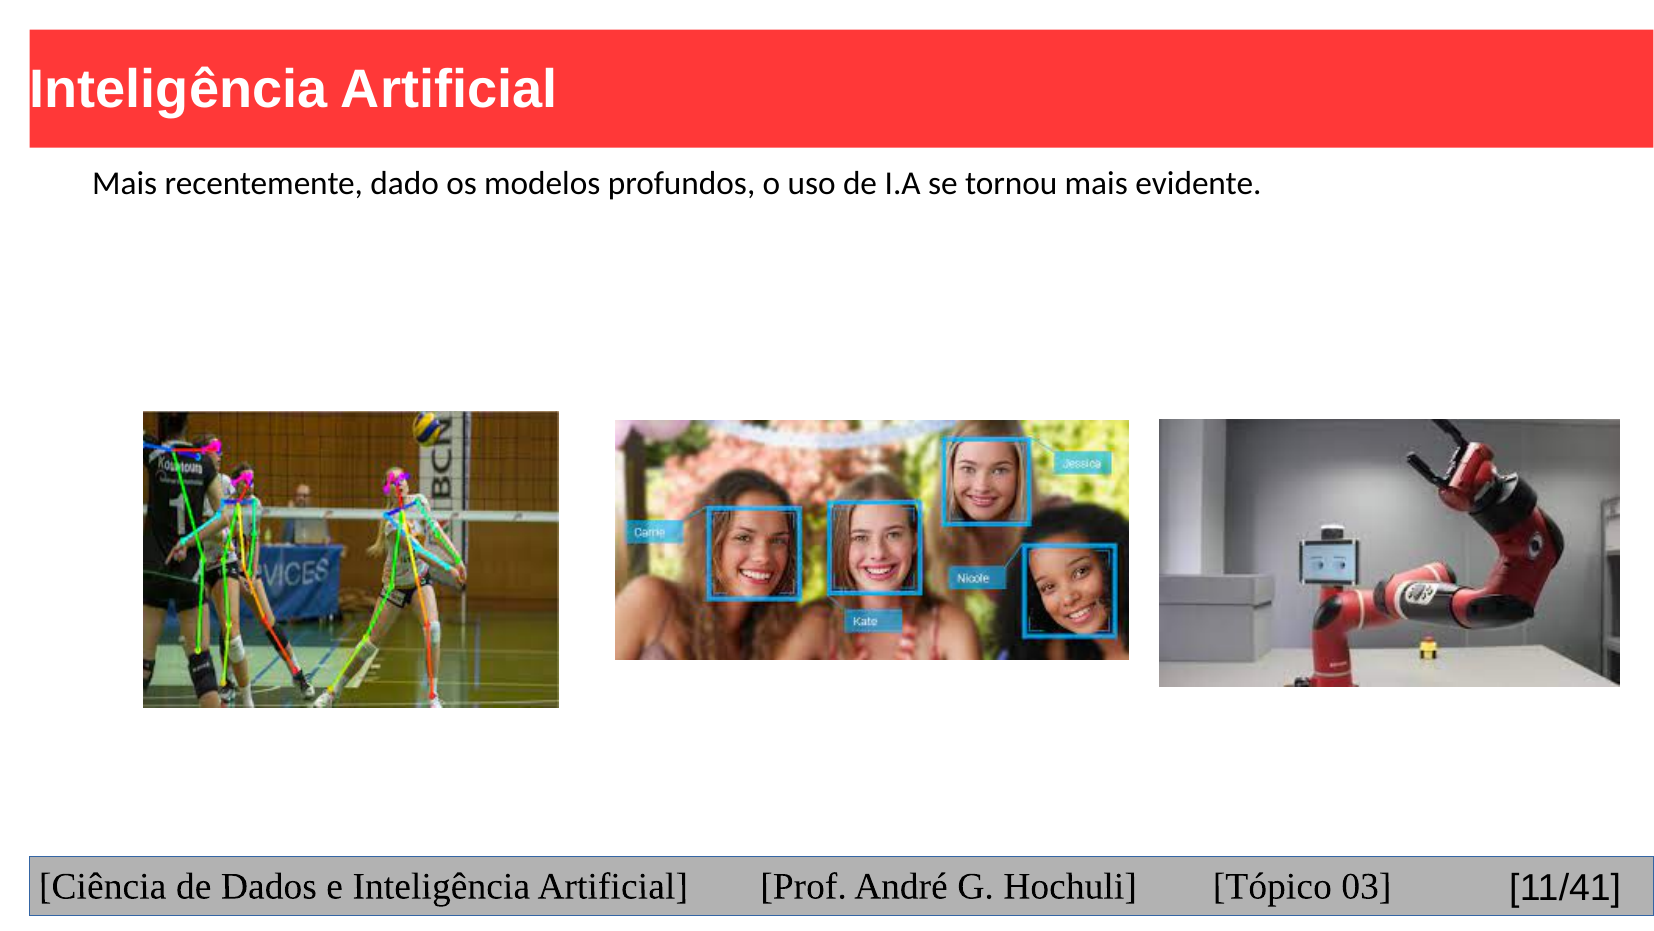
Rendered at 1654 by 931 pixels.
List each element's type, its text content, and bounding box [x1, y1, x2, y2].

text_box Mais recentemente, dado os modelos profundos, o uso de I.A se tornou mais evidente. [77, 153, 1594, 931]
picture [615, 420, 1129, 660]
picture [1159, 419, 1620, 687]
title Inteligência Artificial [29, 29, 1654, 148]
picture [143, 411, 559, 708]
